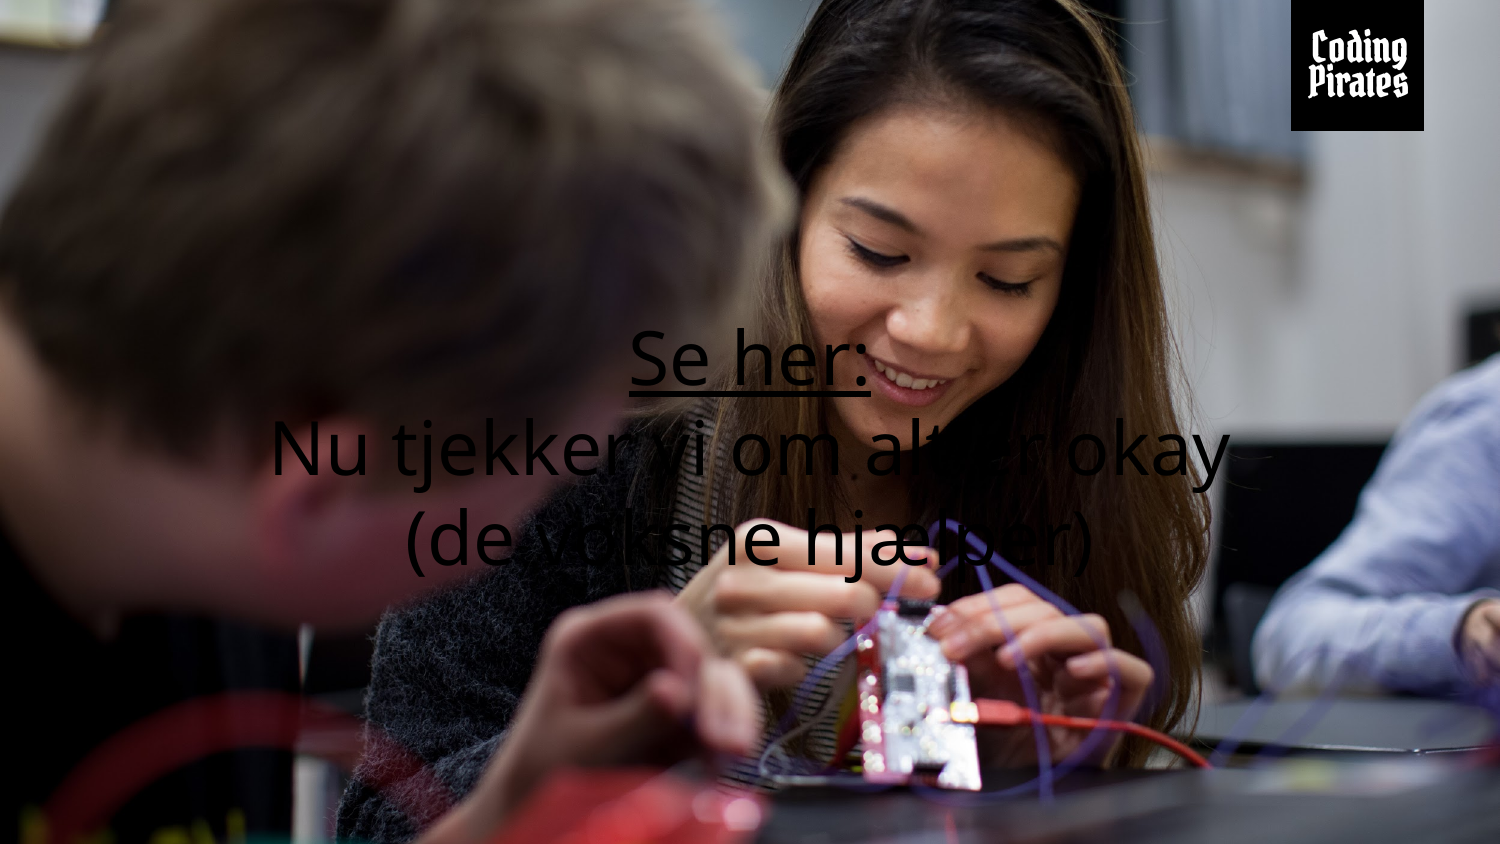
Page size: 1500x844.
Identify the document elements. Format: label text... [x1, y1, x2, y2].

picture [0, 0, 1500, 844]
title Se her: Nu tjekker vi om alt er okay (de voksne hjælper) [68, 231, 1432, 660]
